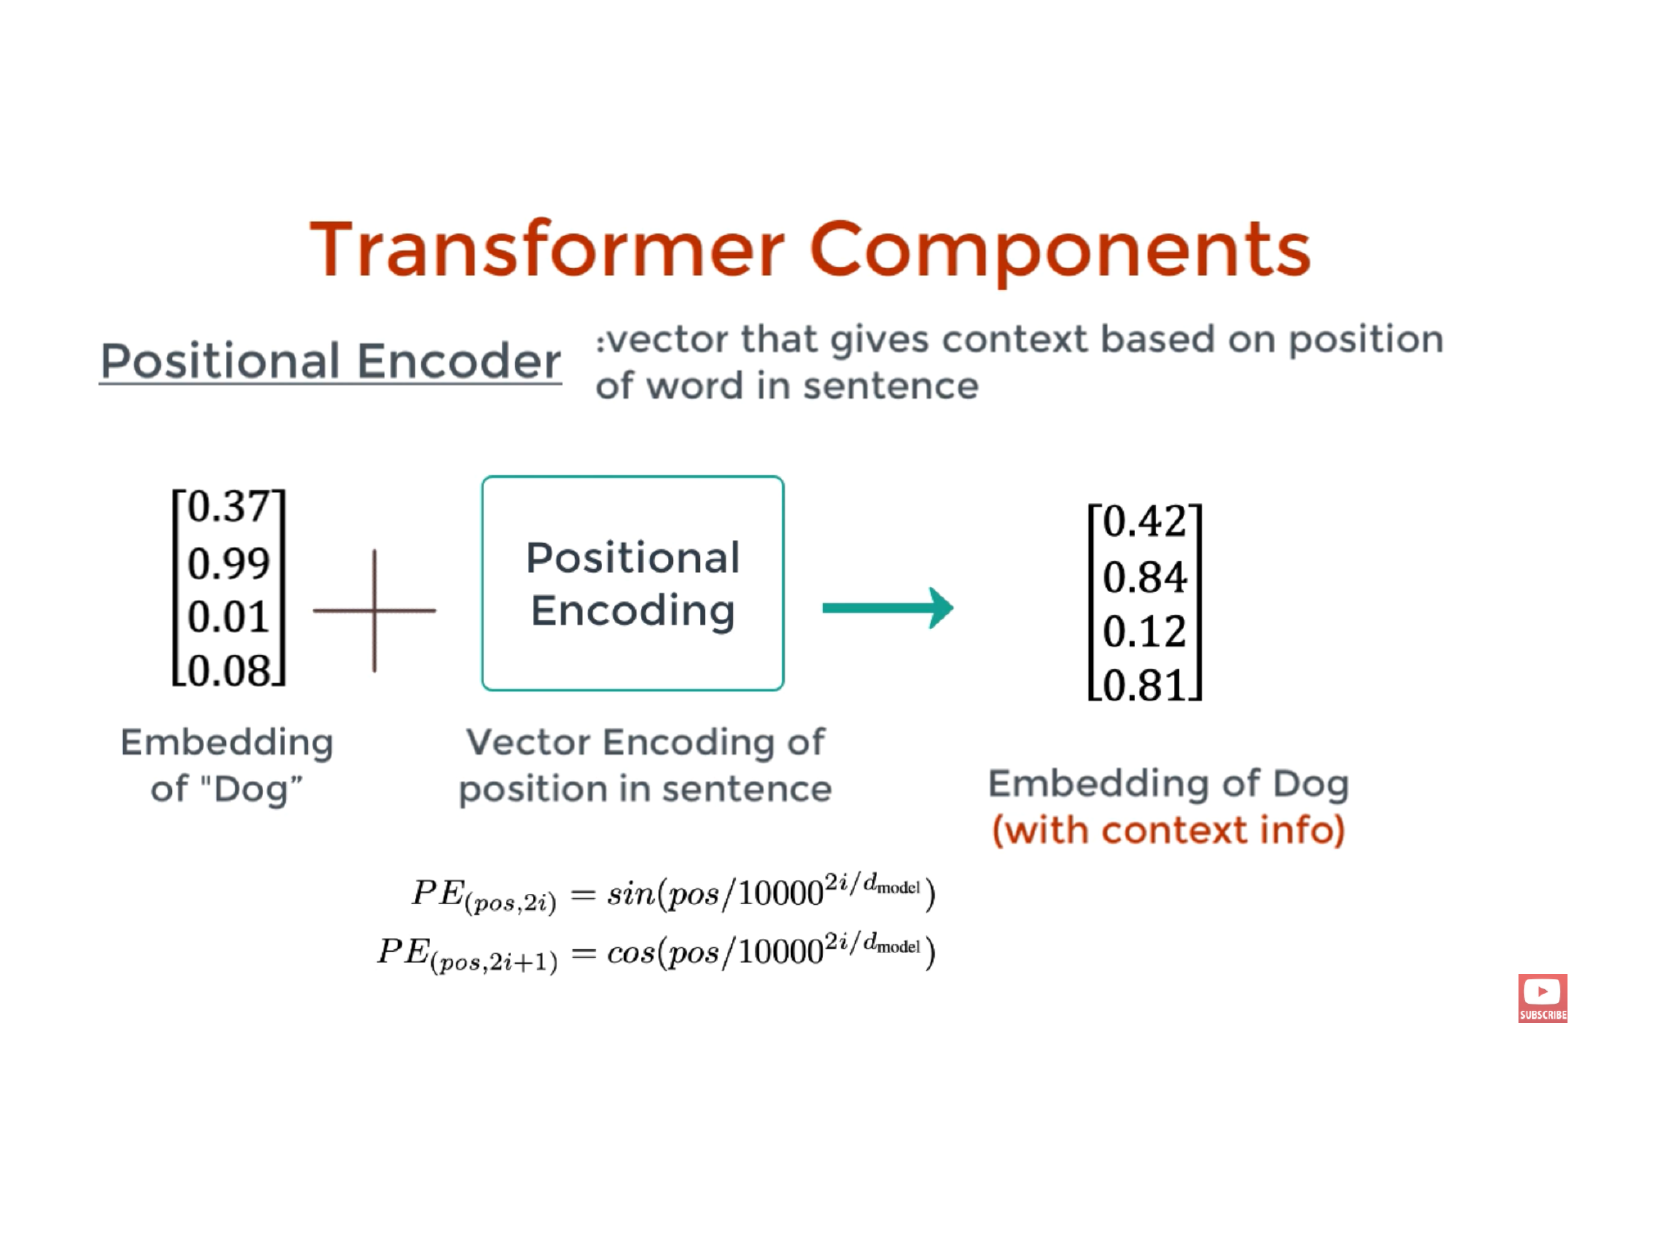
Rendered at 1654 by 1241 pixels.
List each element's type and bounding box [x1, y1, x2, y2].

picture [23, 168, 1595, 1052]
